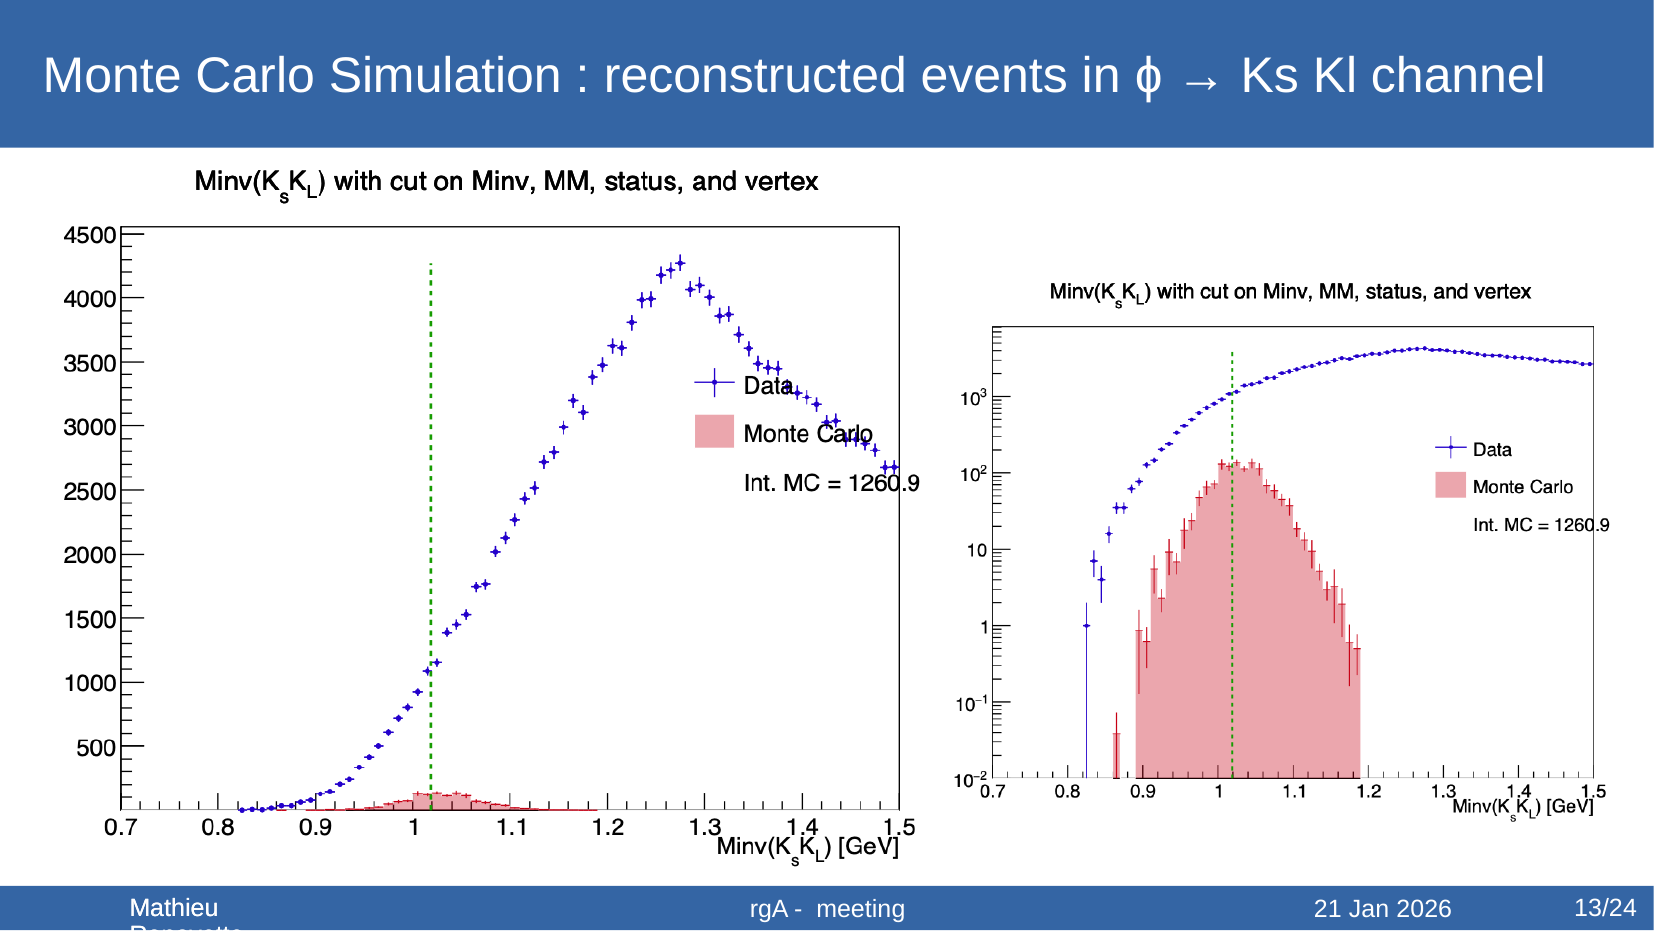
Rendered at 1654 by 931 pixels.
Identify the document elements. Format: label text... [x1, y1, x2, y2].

text_box Mathieu Ronayette [114, 885, 355, 929]
text_box rgA - meeting [734, 887, 953, 931]
text_box [0, 0, 1654, 148]
text_box [226, 885, 1654, 931]
text_box [0, 885, 131, 931]
text_box Monte Carlo Simulation : reconstructed events in ɸ → Ks Kl channel [27, 40, 1627, 114]
picture [51, 160, 942, 873]
picture [952, 275, 1640, 827]
text_box 21 Jan 2026 [1299, 887, 1536, 931]
text_box 13/24 [1559, 885, 1654, 930]
